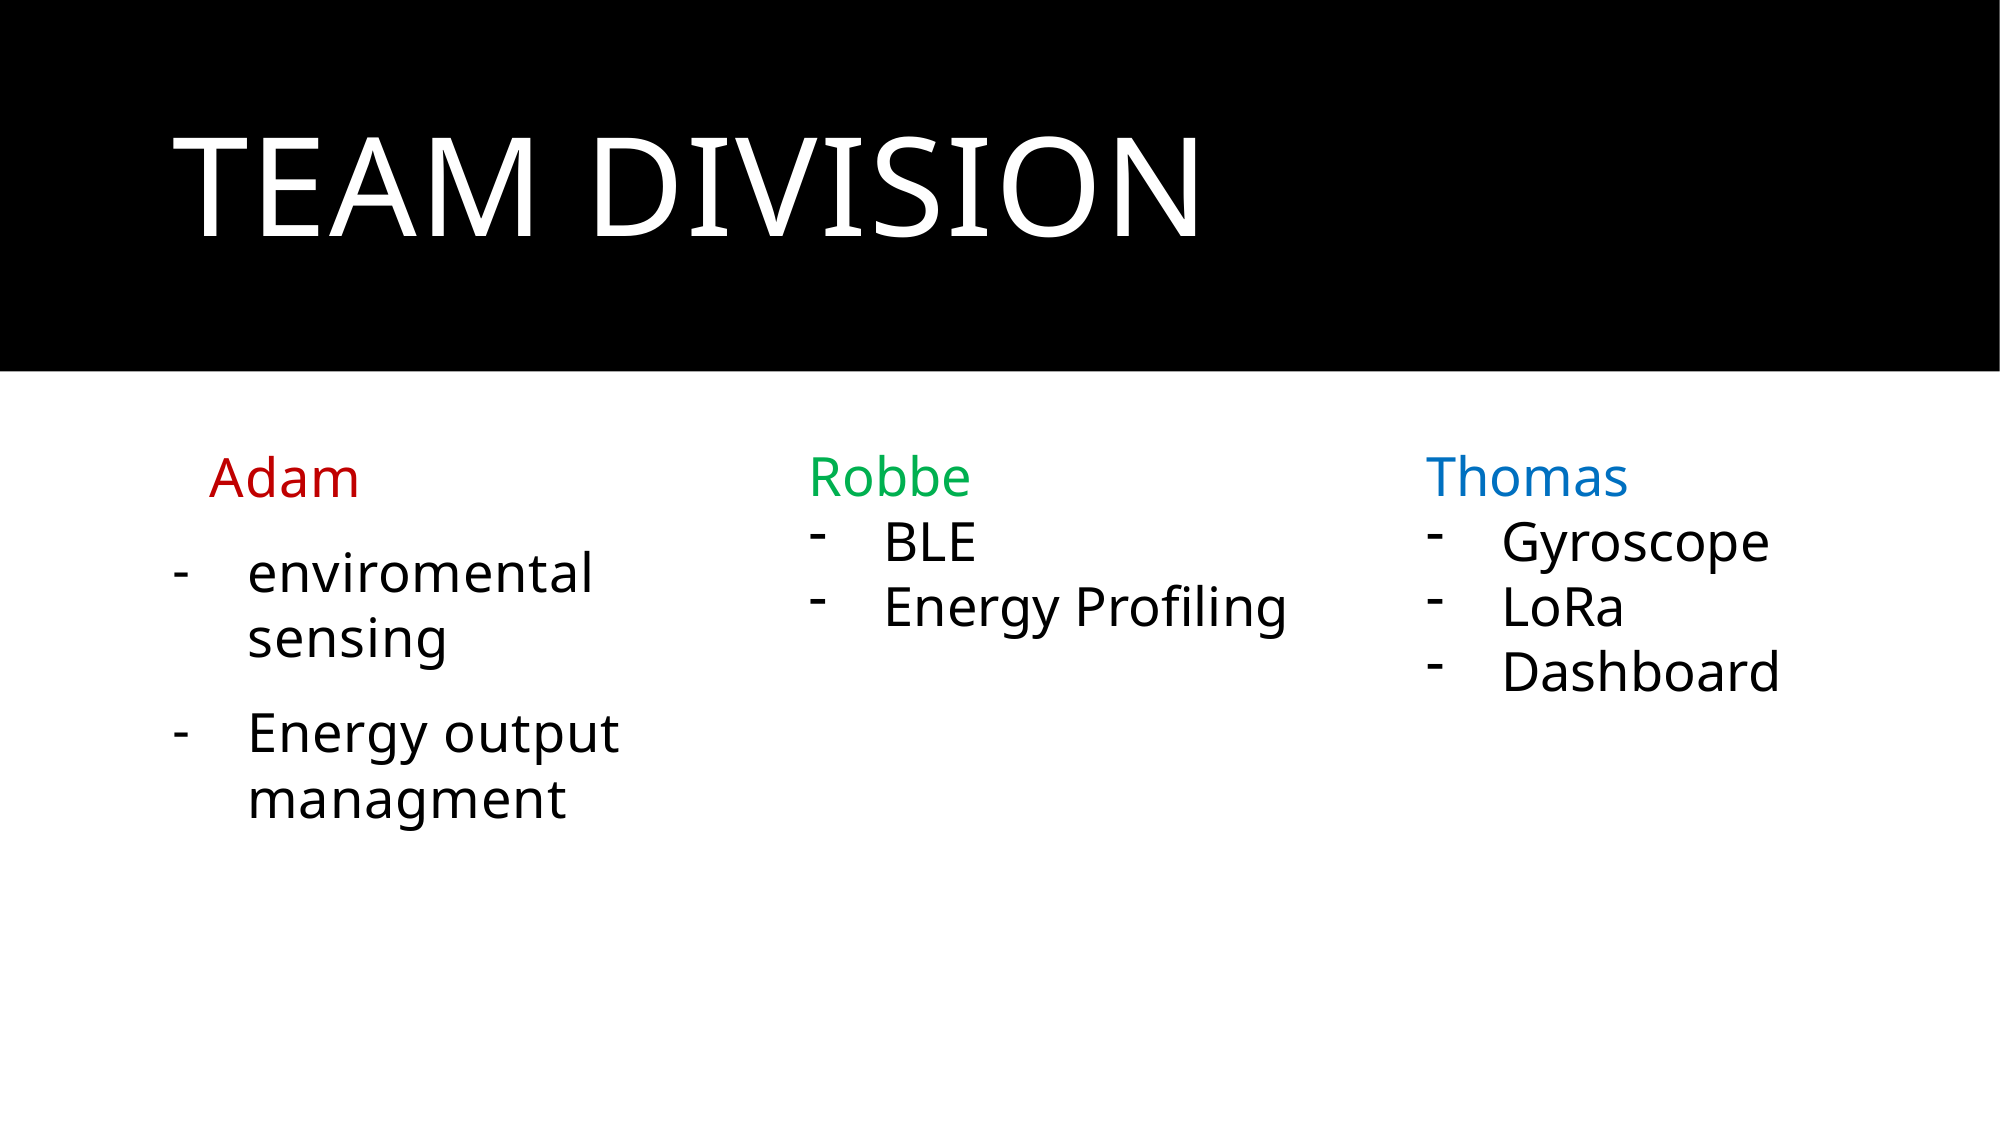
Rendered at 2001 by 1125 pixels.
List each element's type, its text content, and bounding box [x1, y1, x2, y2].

text_box Thomas Gyroscope LoRa Dashboard [1411, 435, 1897, 710]
text_box Robbe BLE Energy Profiling [793, 435, 1388, 710]
title Team Division [157, 52, 1842, 331]
list Adam enviromental sensing Energy output managment [157, 435, 713, 1014]
